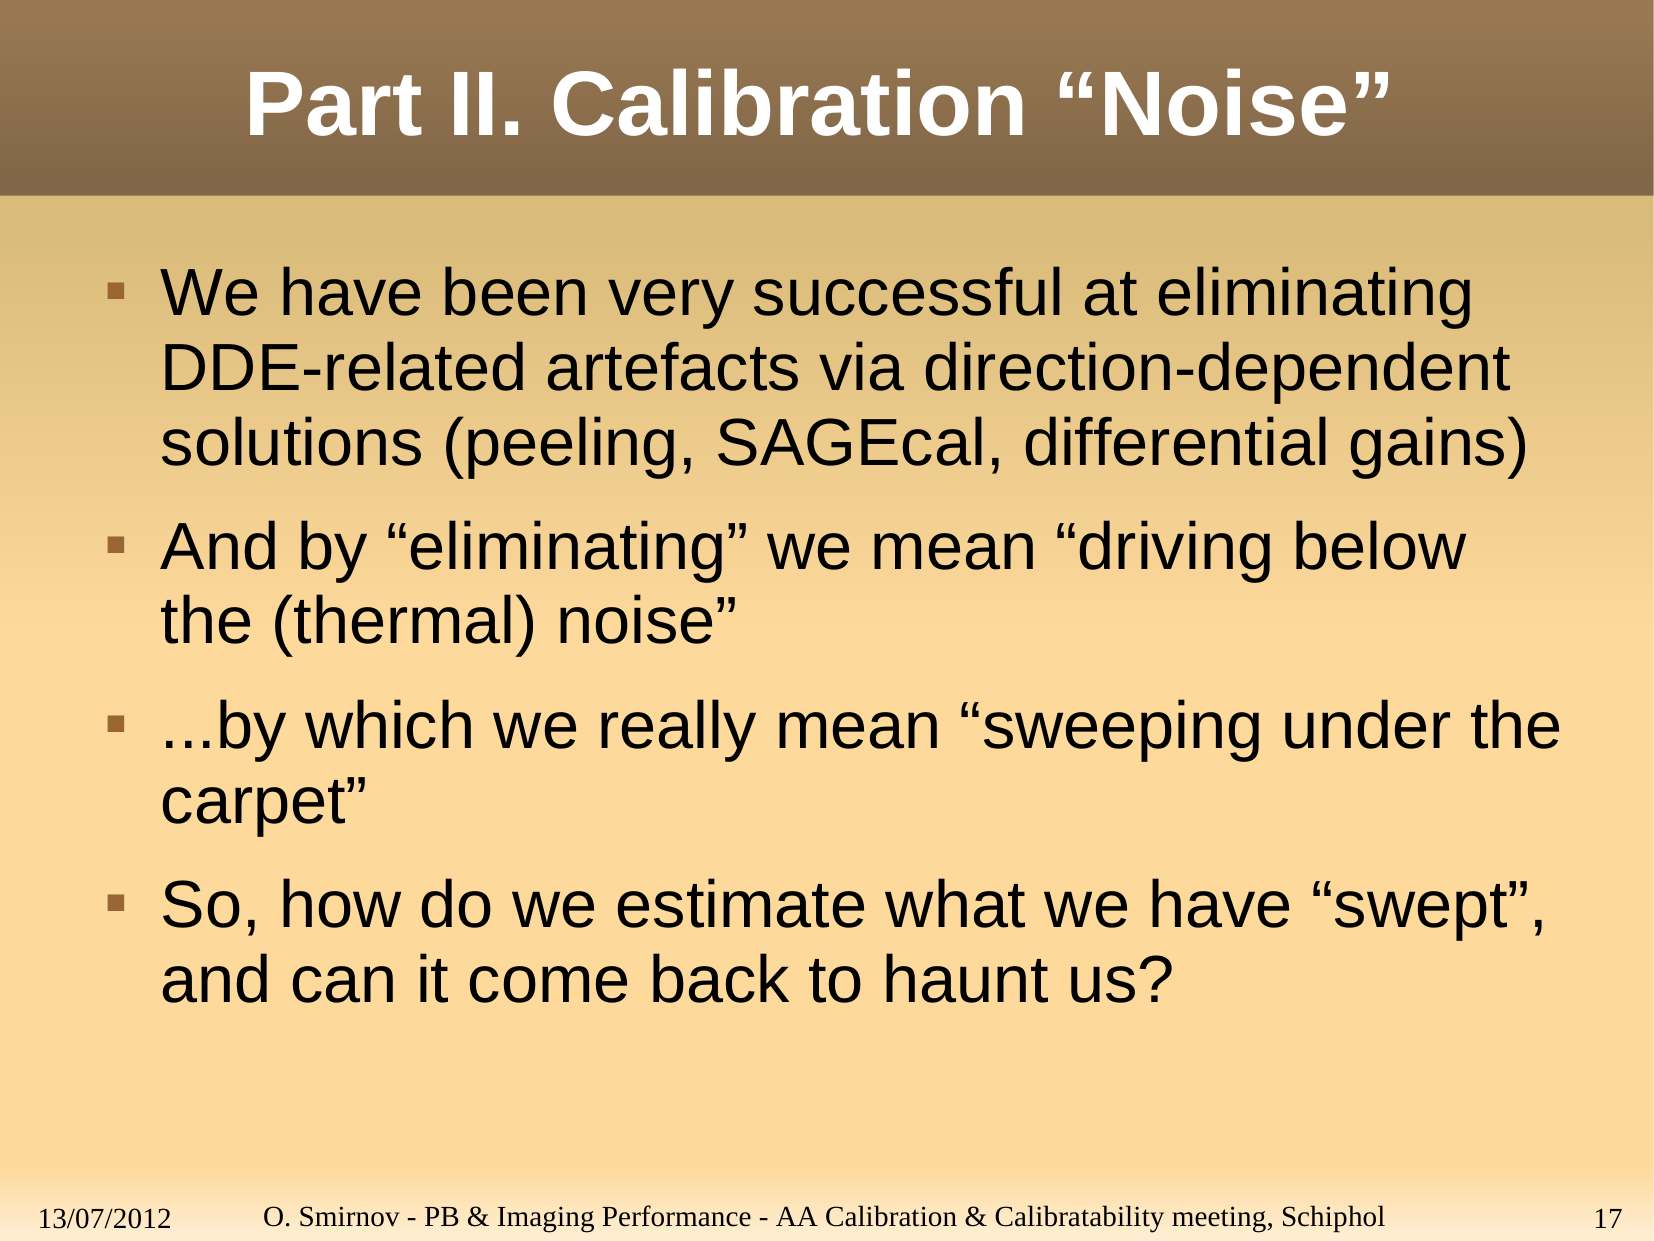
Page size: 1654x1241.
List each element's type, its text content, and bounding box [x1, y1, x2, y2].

list We have been very successful at eliminating DDE-related artefacts via direction-dependent solutions (peeling, SAGEcal, differential gains) And by “eliminating” we mean “driving below the (thermal) noise” ...by which we really mean “sweeping under the carpet” So, how do we estimate what we have “swept”, and can it come back to haunt us? [90, 255, 1579, 1074]
title Part II. Calibration “Noise” [76, 0, 1565, 208]
picture [0, 0, 1654, 1241]
